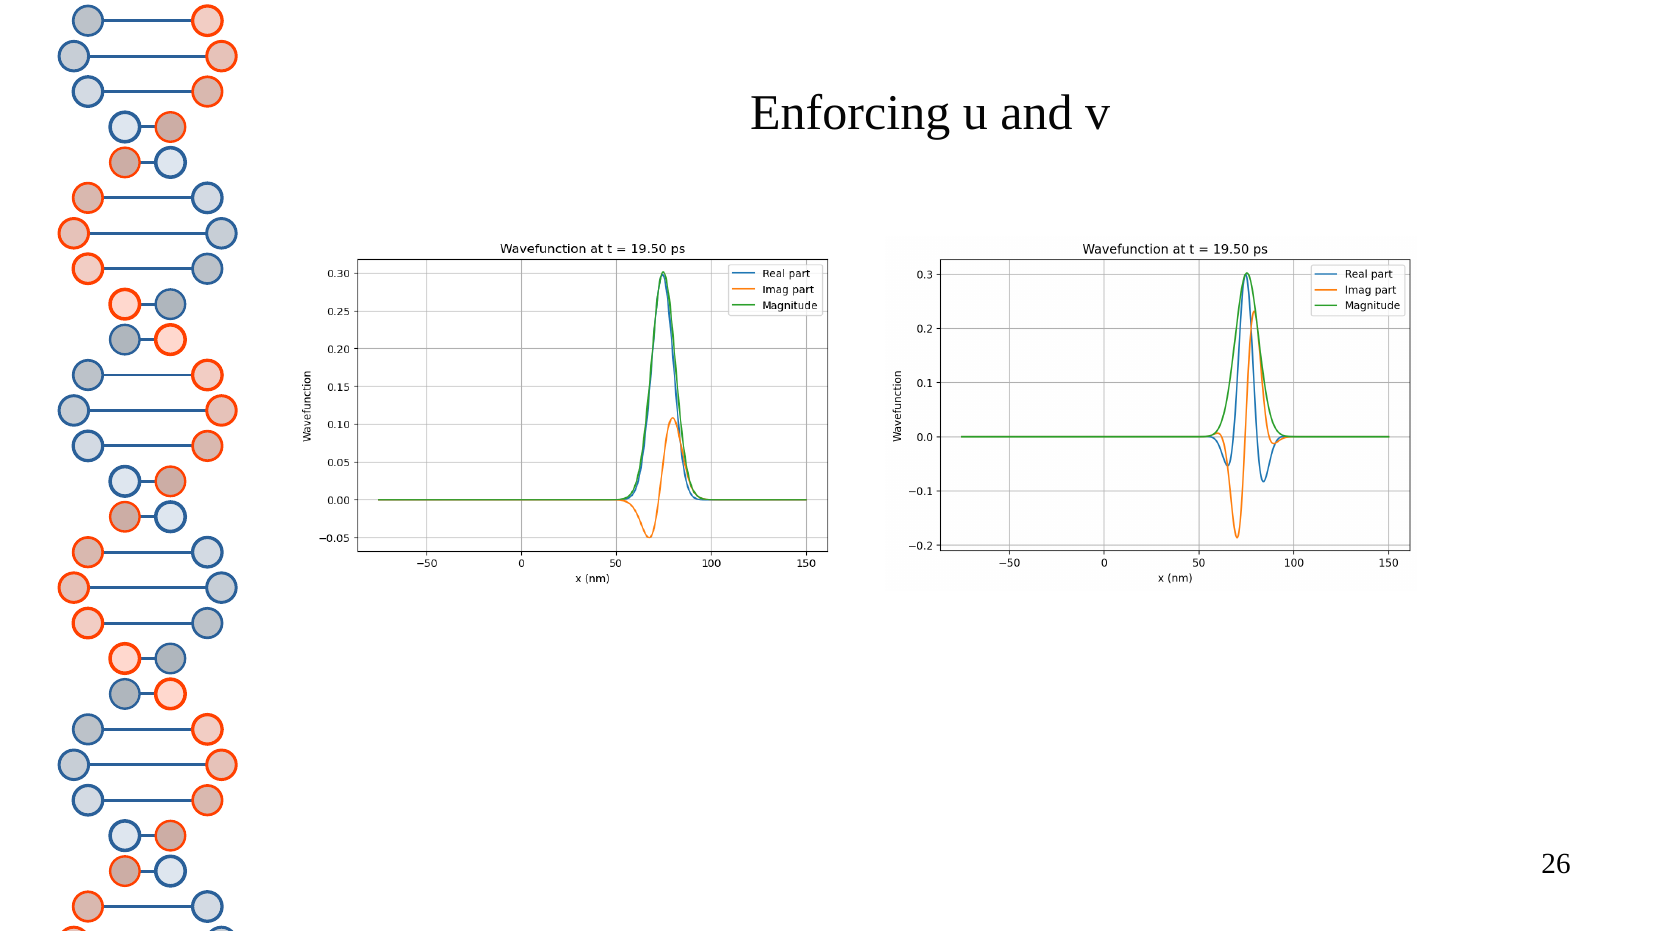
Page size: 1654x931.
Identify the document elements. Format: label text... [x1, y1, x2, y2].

title Enforcing u and v [265, 35, 1595, 189]
picture [885, 236, 1417, 591]
picture [295, 236, 834, 591]
